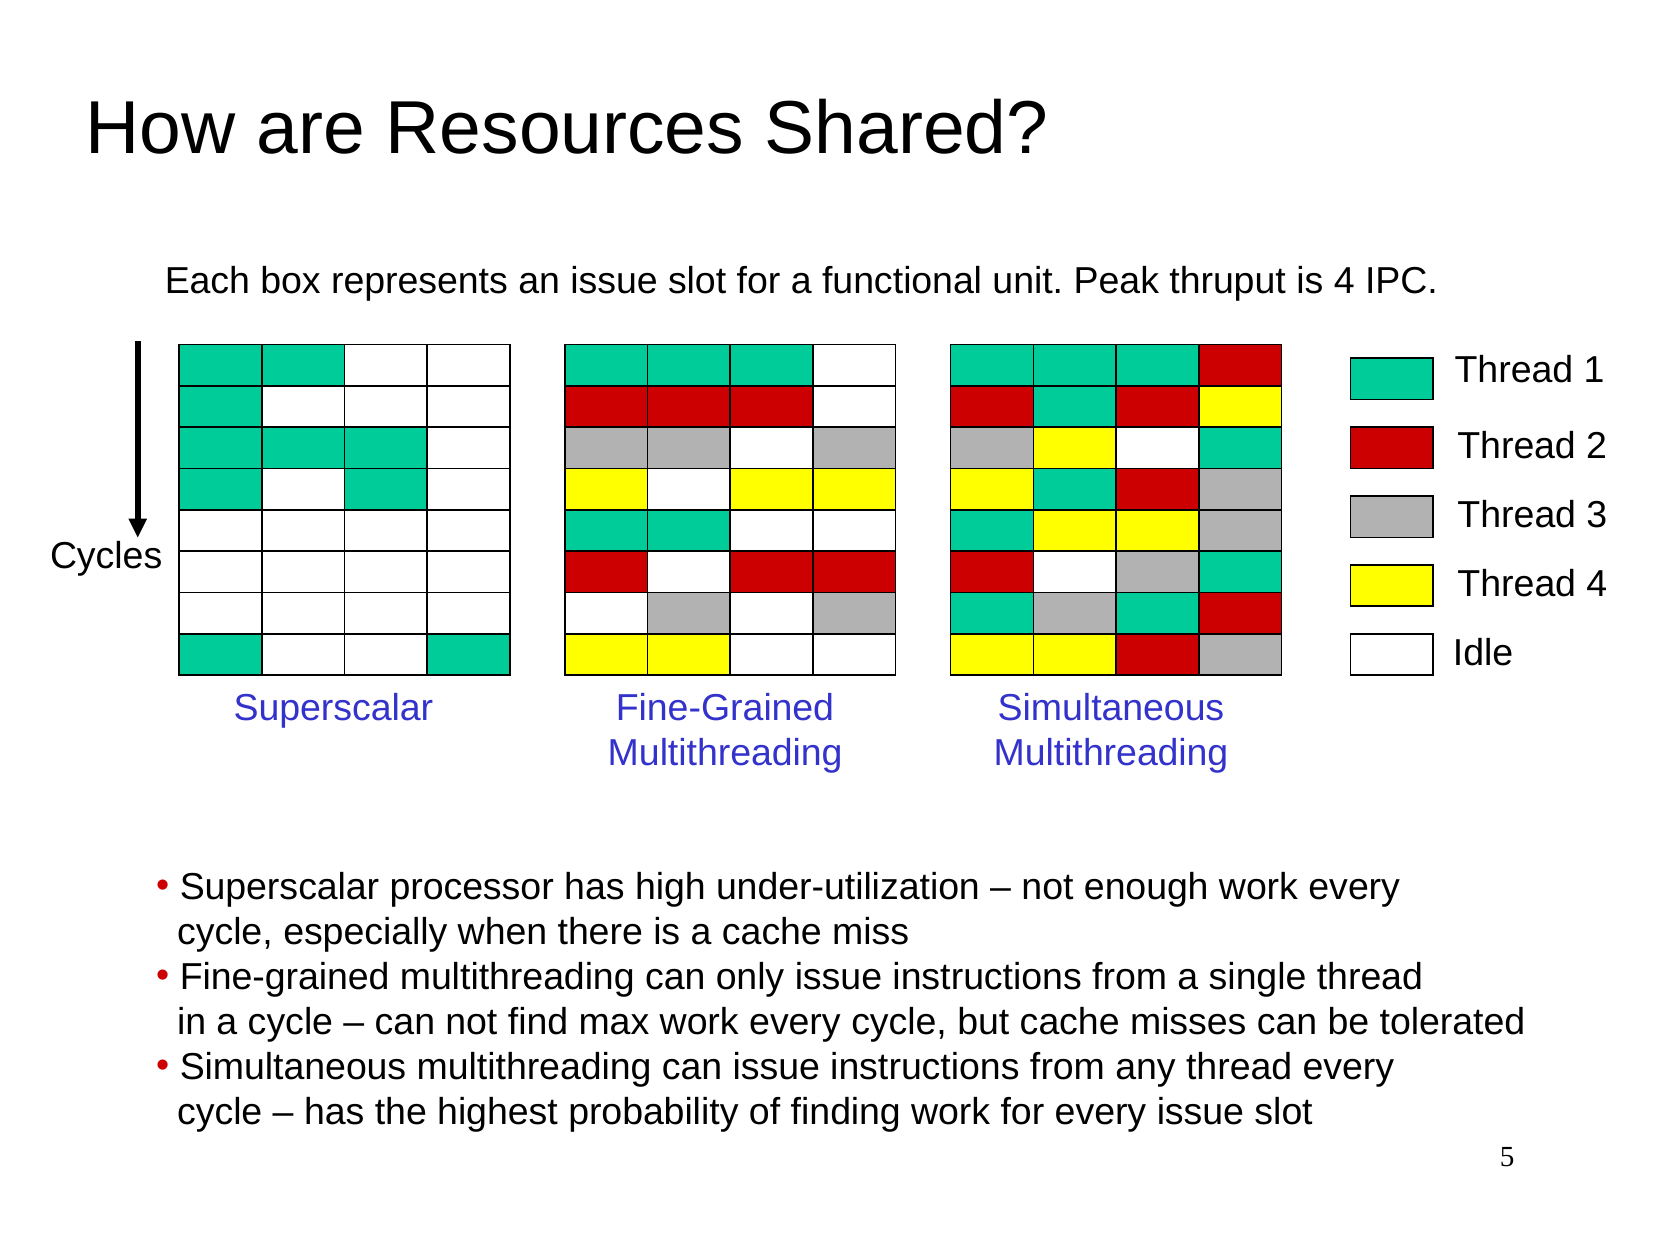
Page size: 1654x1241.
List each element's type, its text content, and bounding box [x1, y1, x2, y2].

text_box Thread 3 [1442, 482, 1623, 543]
text_box How are Resources Shared? [70, 71, 1065, 177]
text_box Simultaneous Multithreading [978, 675, 1244, 781]
text_box Each box represents an issue slot for a functional unit. Peak thruput is 4 IPC. [150, 247, 1454, 309]
text_box [1350, 496, 1433, 538]
text_box <number> [1184, 1140, 1530, 1213]
text_box [950, 344, 1282, 676]
text_box [1350, 633, 1433, 676]
text_box Thread 1 [1439, 337, 1620, 398]
text_box Thread 4 [1442, 551, 1623, 612]
text_box Fine-Grained Multithreading [592, 675, 858, 781]
text_box Cycles [35, 523, 178, 584]
text_box [1350, 564, 1433, 607]
text_box Thread 2 [1442, 413, 1623, 474]
text_box Idle [1438, 620, 1528, 681]
text_box [179, 344, 510, 675]
text_box [1350, 427, 1433, 469]
text_box [564, 344, 896, 676]
text_box Superscalar [218, 675, 449, 736]
text_box Superscalar processor has high under-utilization – not enough work every cycle, especially when there is a cache miss Fine-grained multithreading can only issue instructions from a single thread in a cycle – can not find max work every cycle, but cache misses can be tolerated Simultaneous multithreading can issue instructions from any thread every cycle – has the highest probability of finding work for every issue slot [141, 854, 1541, 1140]
